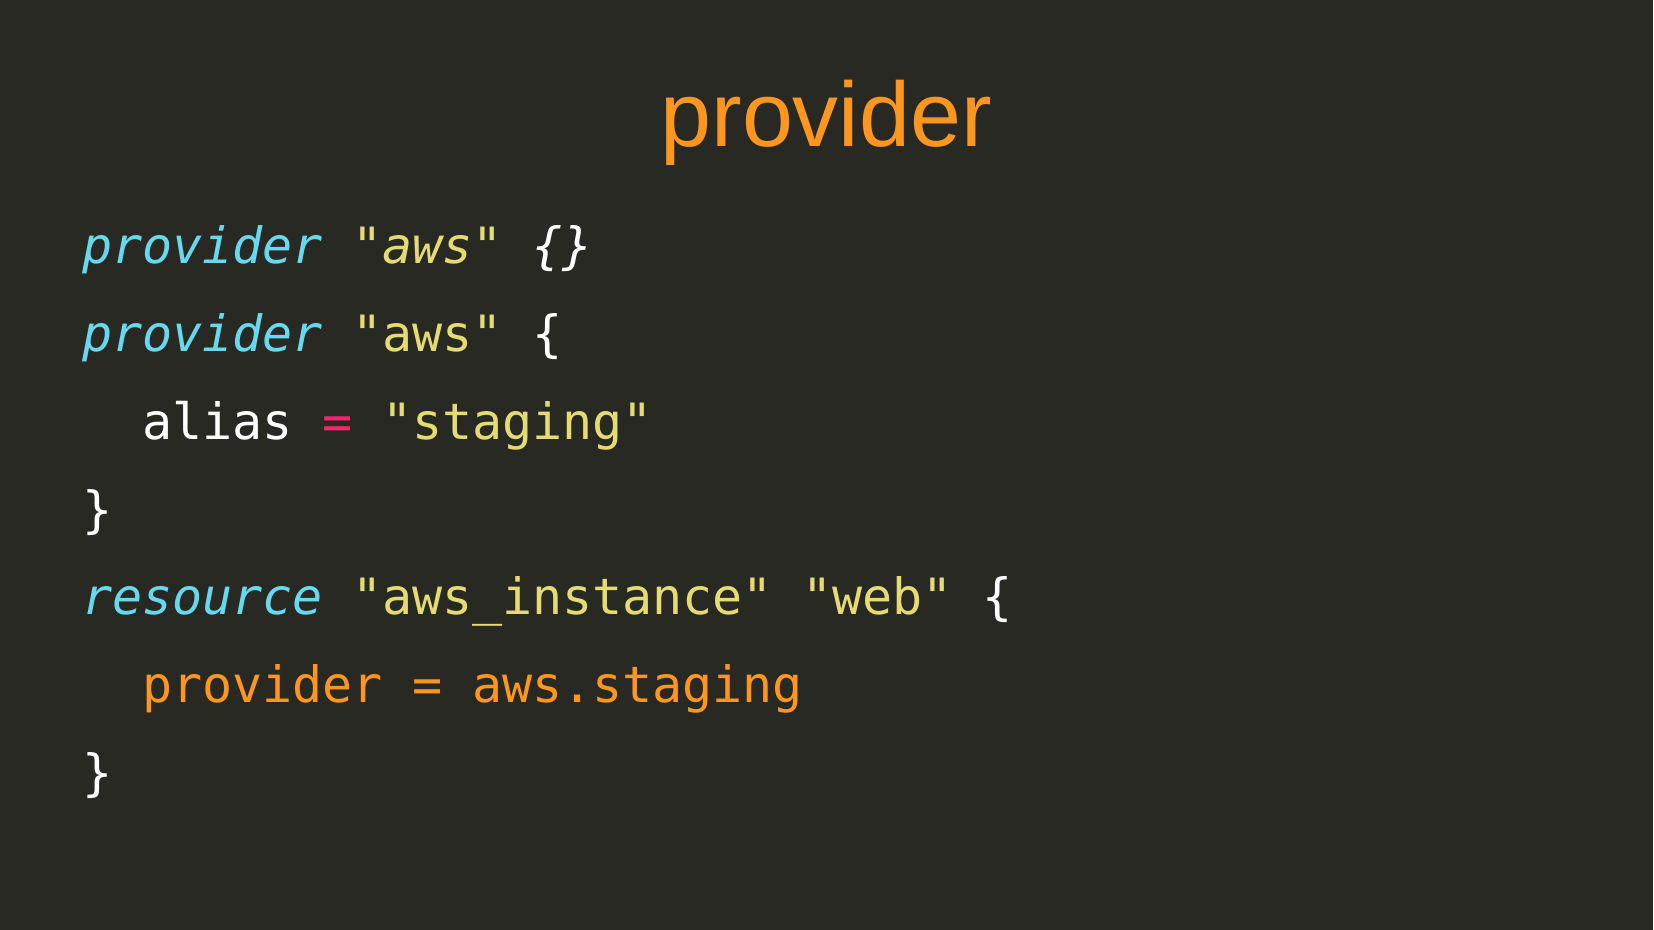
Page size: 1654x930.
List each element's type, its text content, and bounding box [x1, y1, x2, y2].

title provider [82, 37, 1571, 193]
list provider "aws" {} provider "aws" { alias = "staging" } resource "aws_instance" "web" { provider = aws.staging } [82, 217, 1571, 908]
